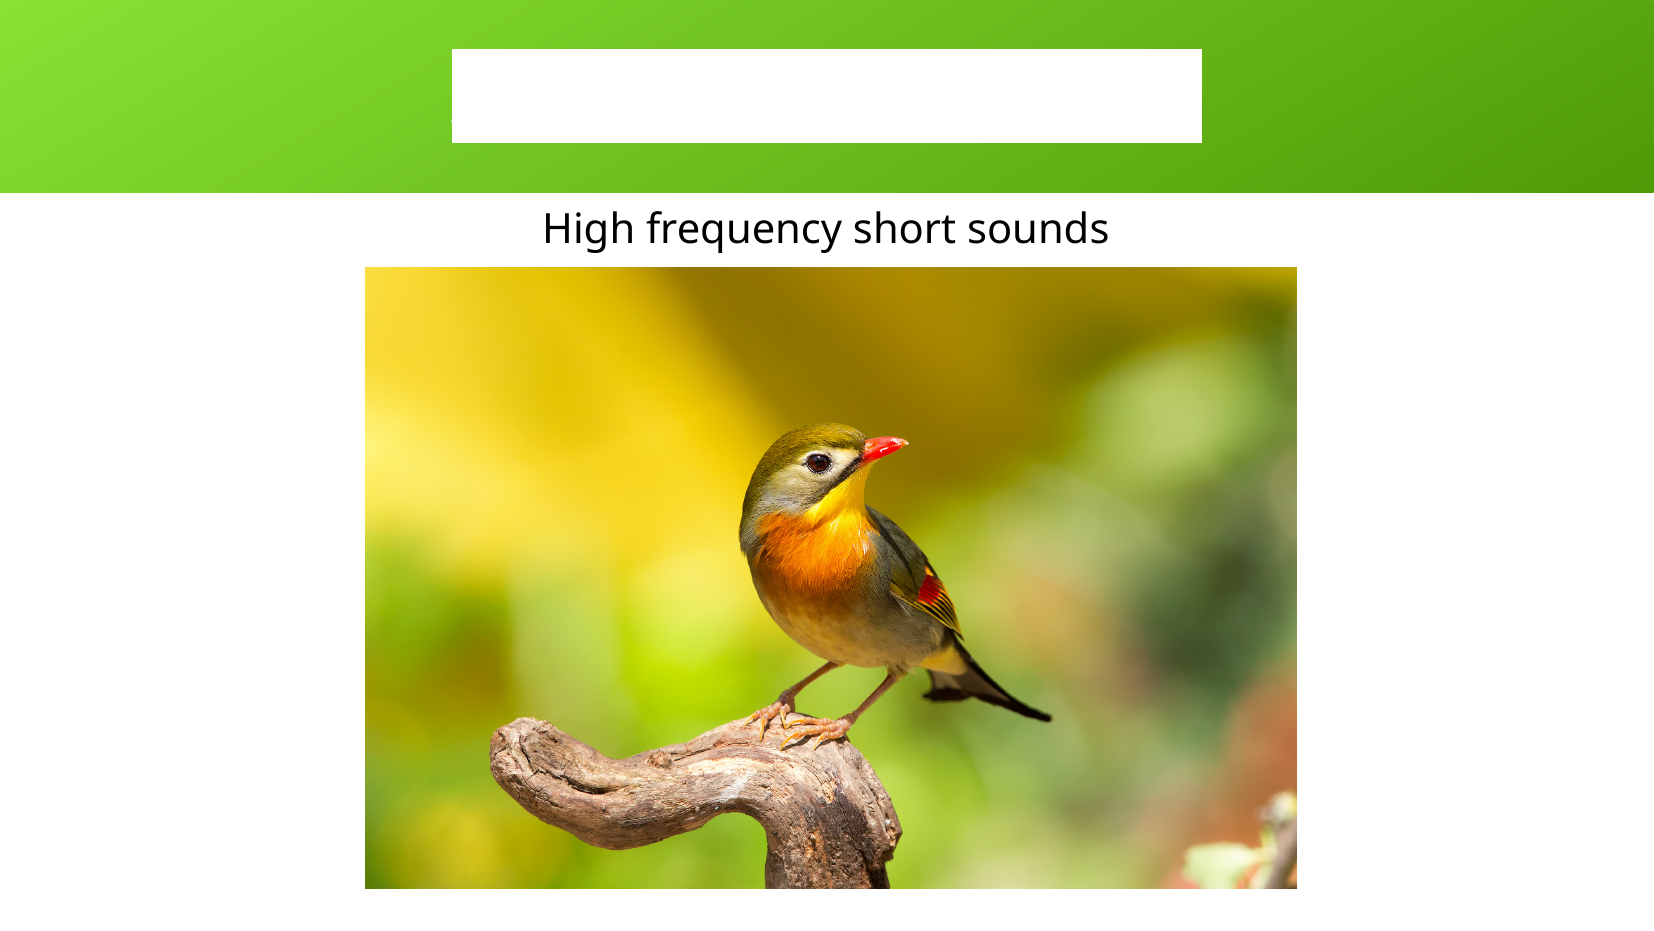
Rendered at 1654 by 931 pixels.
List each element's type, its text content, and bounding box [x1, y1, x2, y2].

text_box High frequency short sounds [375, 158, 1276, 267]
title A plausible explanation [0, 0, 1654, 193]
picture [365, 267, 1297, 889]
